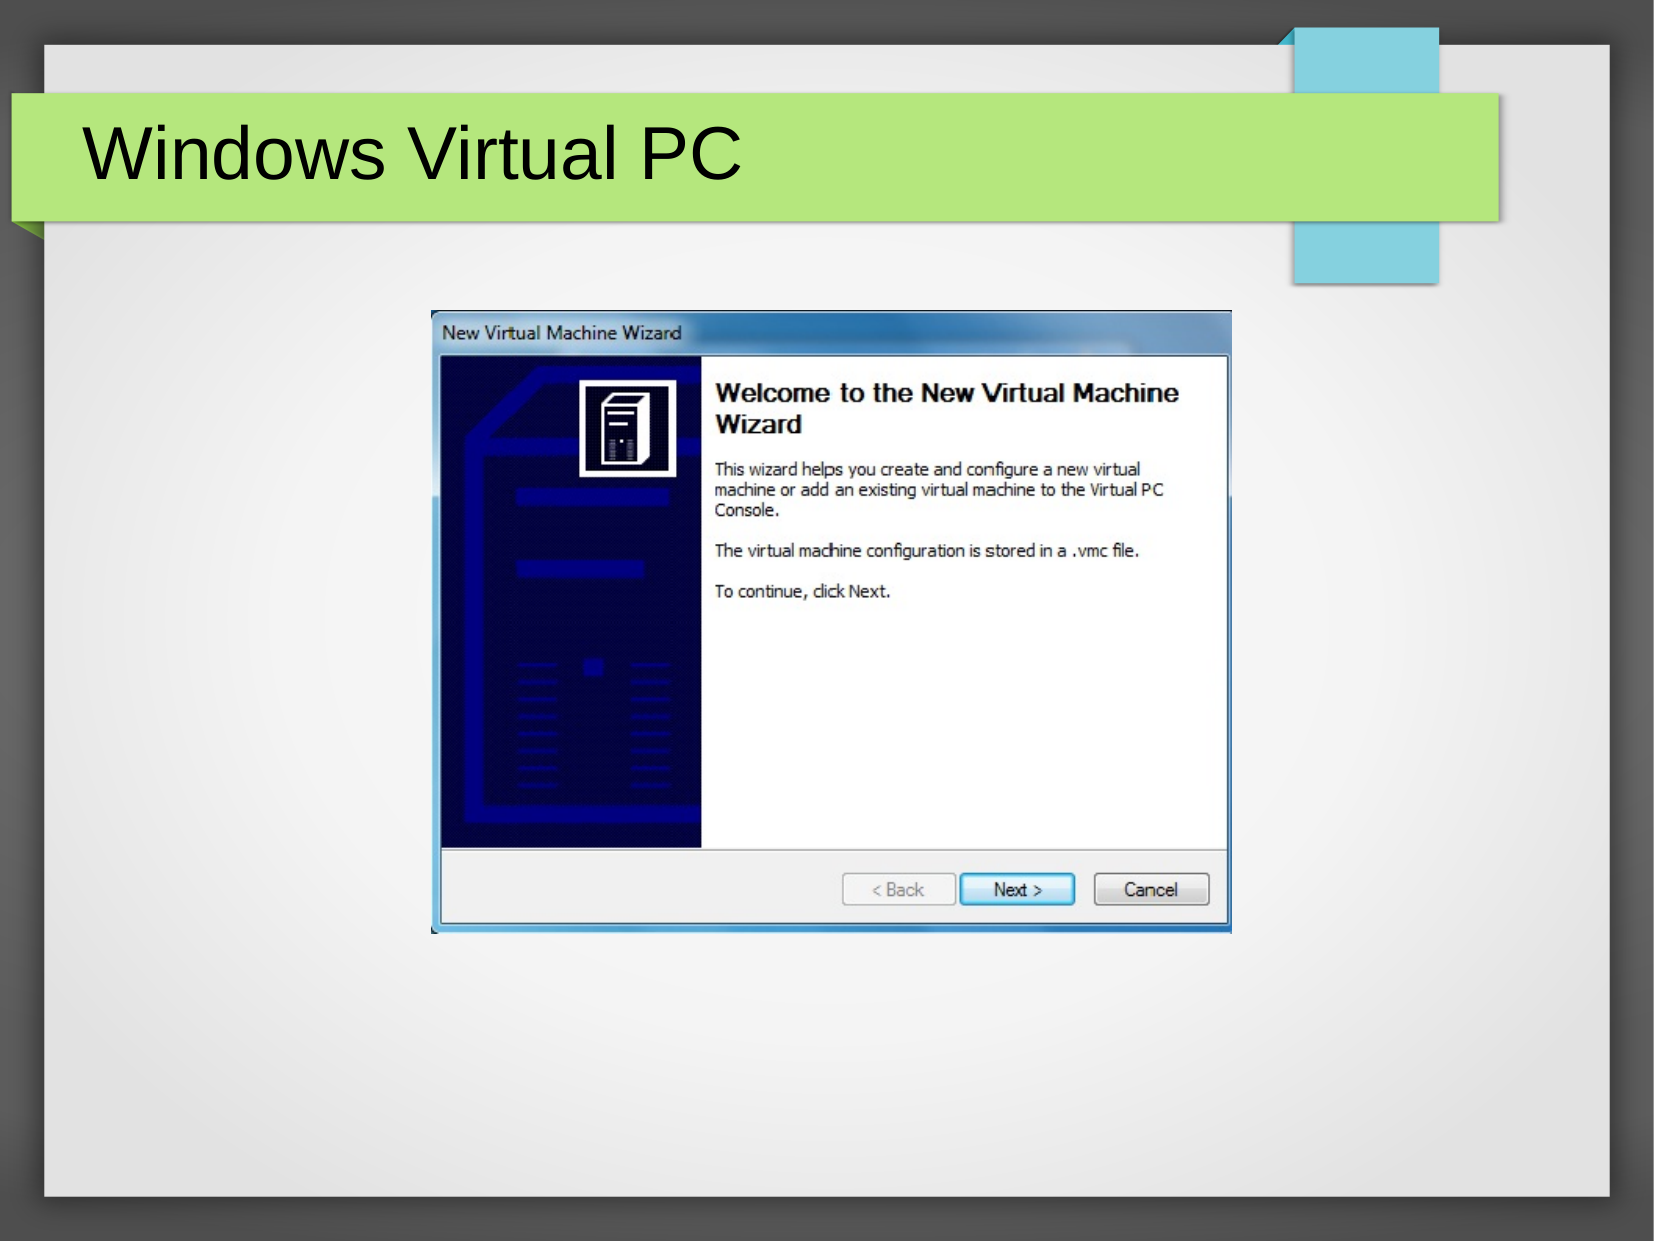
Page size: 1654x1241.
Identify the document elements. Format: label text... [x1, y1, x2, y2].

title Windows Virtual PC [82, 94, 1264, 213]
picture [0, 0, 1654, 1241]
